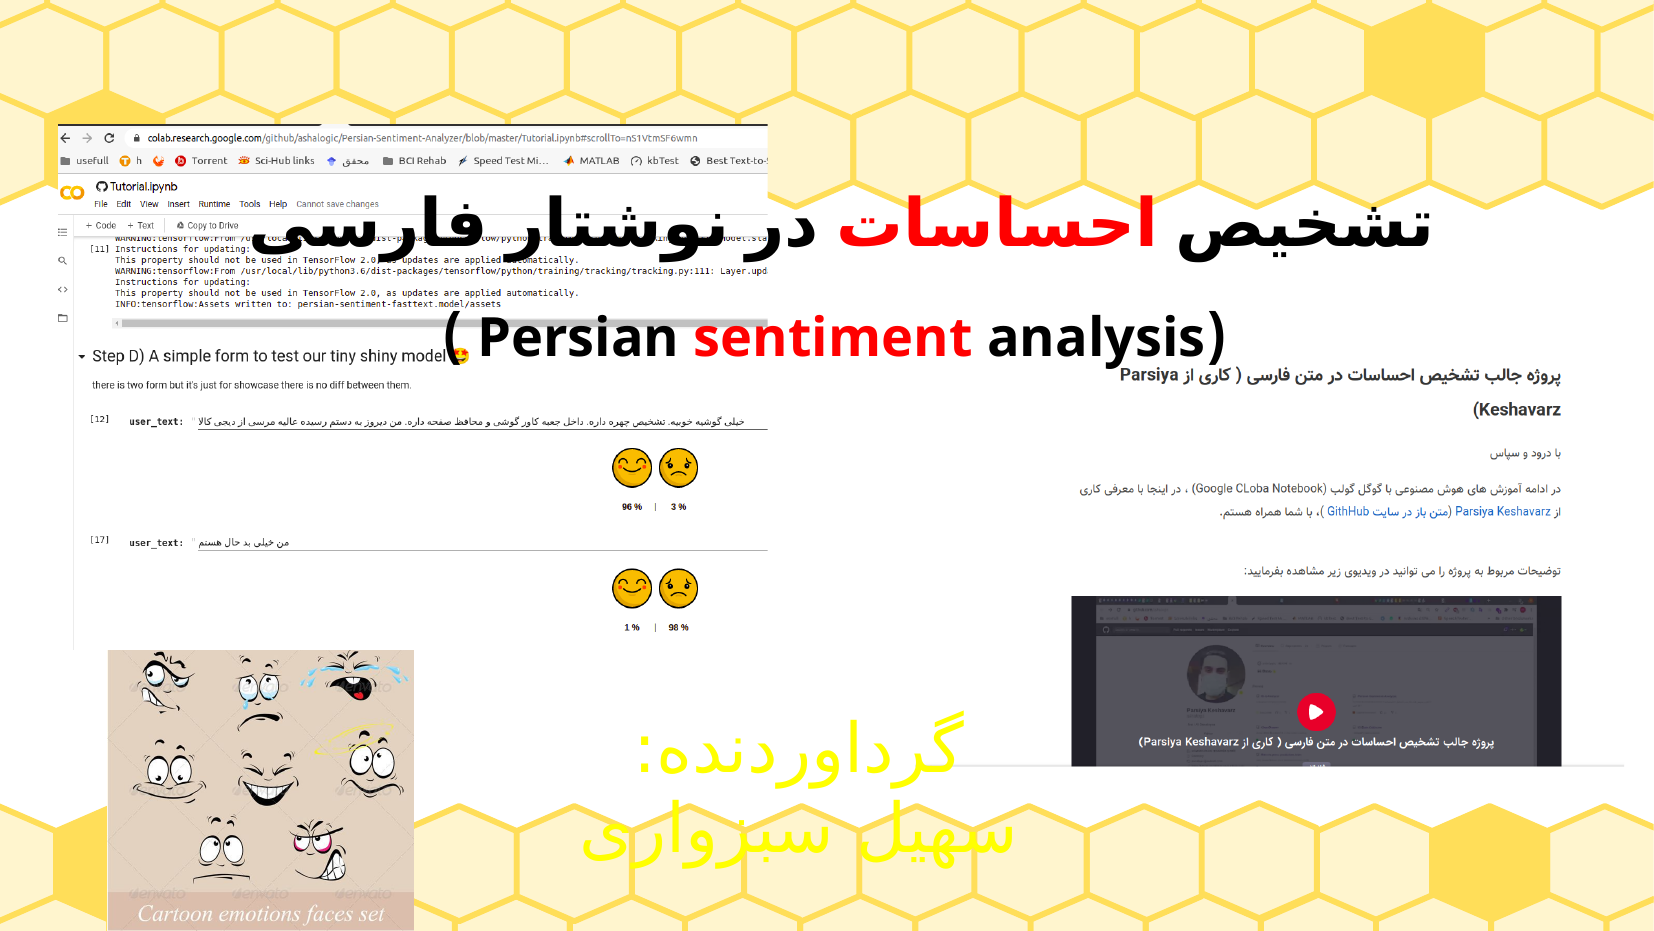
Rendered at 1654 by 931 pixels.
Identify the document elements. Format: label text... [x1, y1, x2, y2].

picture [915, 354, 1625, 768]
text_box تشخیص احساسات در نوشتار فارسی (Persian sentiment analysis ) [118, 179, 1565, 384]
title گرداوردنده: سهیل سبزواری [60, 685, 1538, 892]
picture [58, 124, 768, 685]
picture [107, 892, 414, 931]
